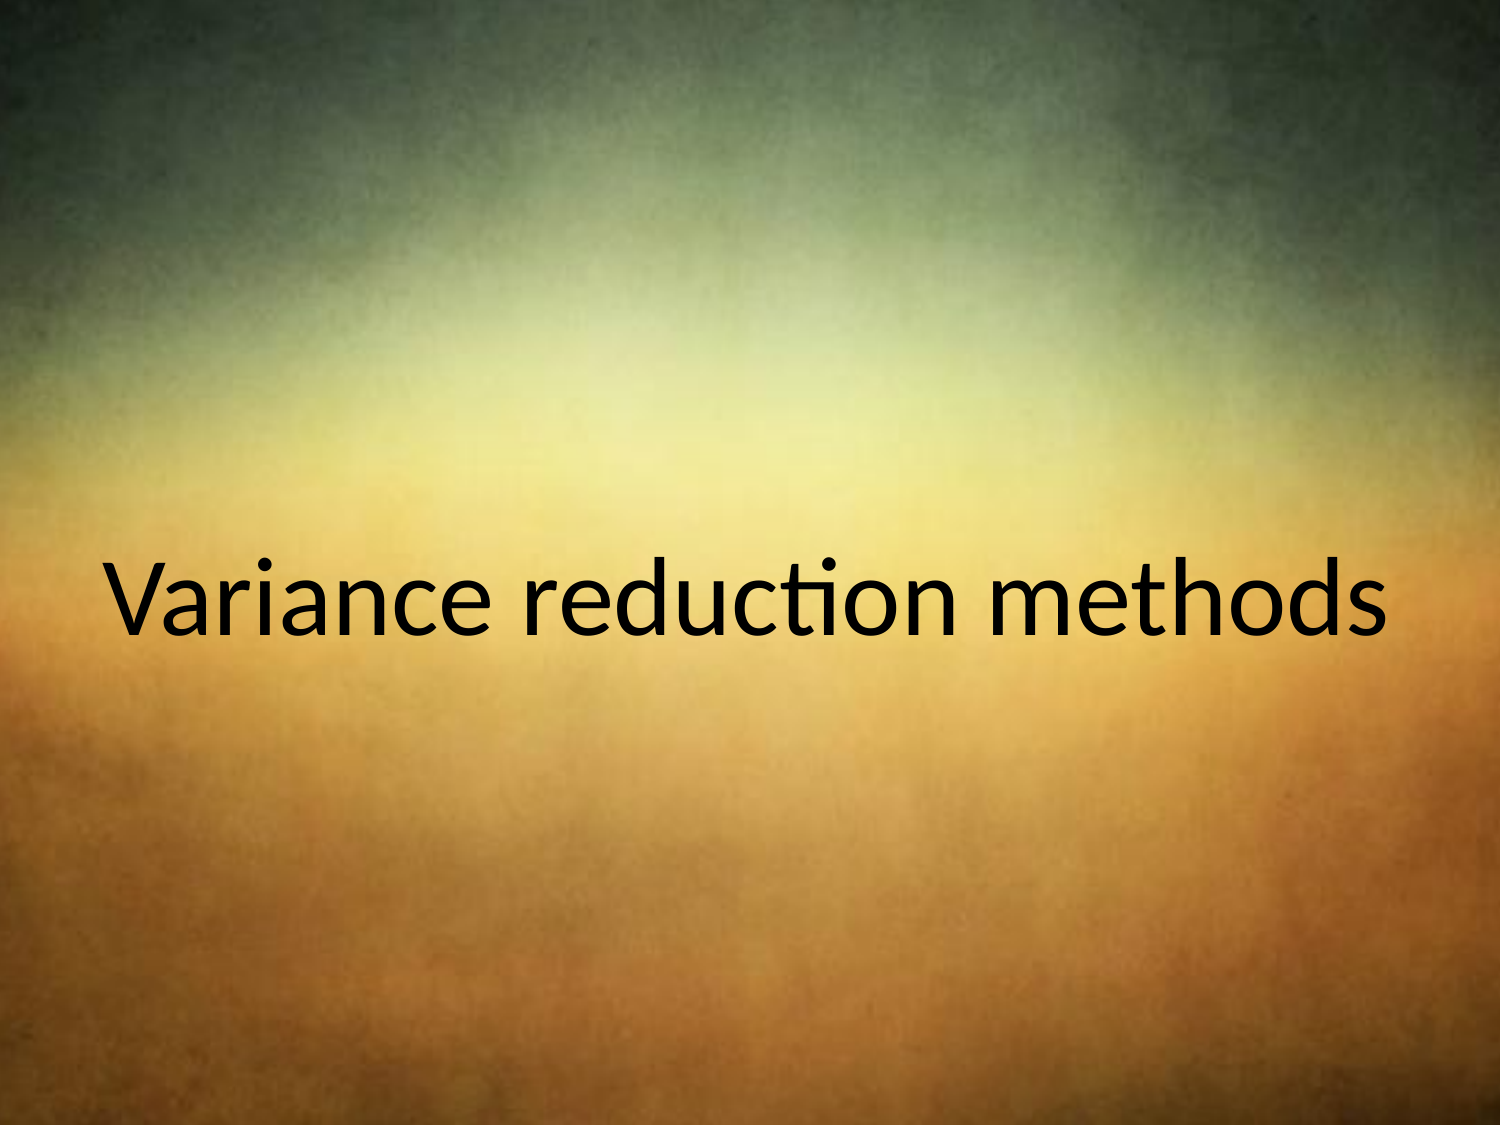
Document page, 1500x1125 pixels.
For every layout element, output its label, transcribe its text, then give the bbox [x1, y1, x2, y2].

text_box Variance reduction methods [0, 361, 1497, 775]
picture [0, 0, 1500, 1125]
